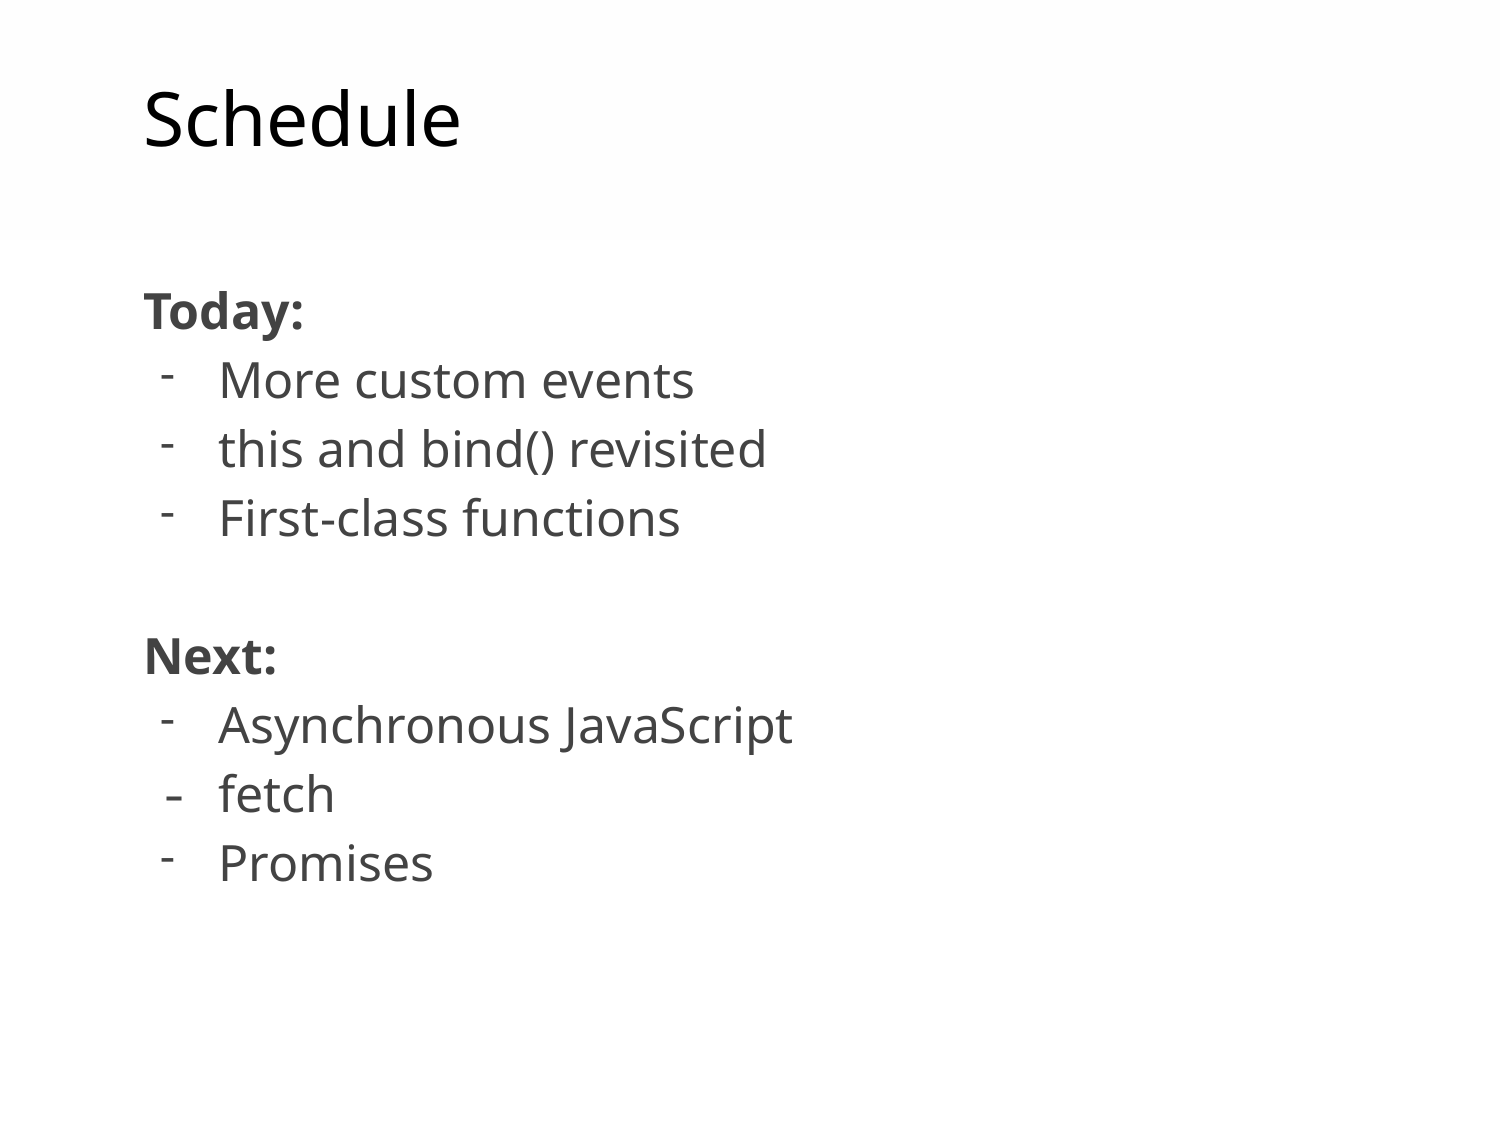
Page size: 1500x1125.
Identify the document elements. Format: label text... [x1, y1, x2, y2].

title Schedule [128, 56, 1372, 183]
list Today: More custom events this and bind() revisited First-class functions Next: Asynchronous JavaScript fetch Promises [128, 255, 1372, 1004]
